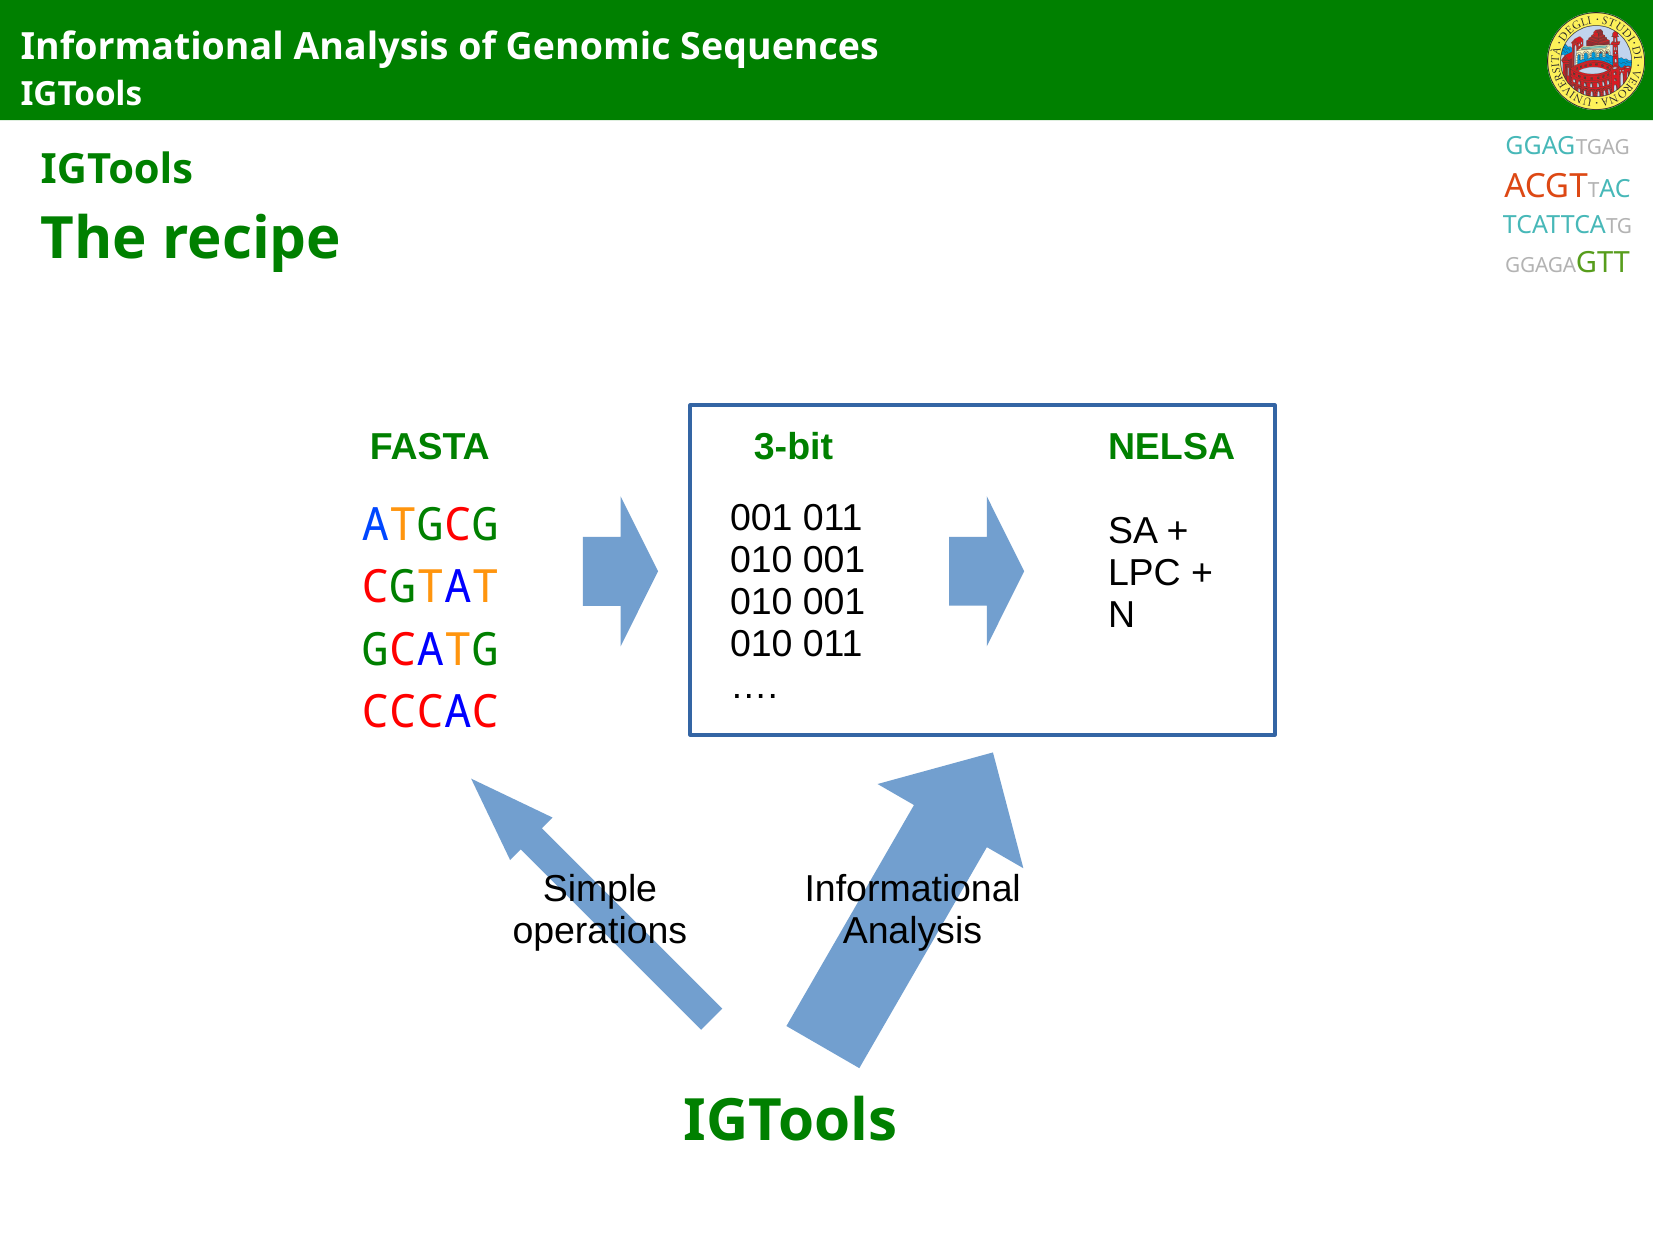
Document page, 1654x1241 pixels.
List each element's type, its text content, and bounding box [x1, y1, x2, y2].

text_box [949, 496, 1025, 647]
text_box ATGCGCGTATGCATGCCCAC [346, 483, 521, 712]
text_box FASTA [355, 418, 536, 475]
text_box 001 011 010 001 010 001 010 011 …. [715, 488, 896, 714]
text_box [877, 752, 1022, 860]
text_box [582, 496, 659, 647]
text_box Simple operations [480, 860, 721, 960]
text_box [631, 960, 723, 1030]
text_box Informational Analysis of Genomic Sequences IGTools [5, 11, 1416, 107]
text_box IGTools The recipe [25, 131, 1621, 354]
picture [1547, 12, 1645, 110]
text_box Informational Analysis [775, 860, 1051, 960]
text_box 3-bit [739, 418, 920, 475]
text_box [471, 778, 574, 860]
text_box GGAGTGAGACGTTACTCATTCATGGGAGAGTT [1485, 120, 1651, 263]
text_box [0, 0, 1653, 121]
text_box [786, 960, 922, 1069]
text_box IGTools [669, 1070, 991, 1152]
text_box NELSA SA + LPC + N [1093, 418, 1273, 643]
